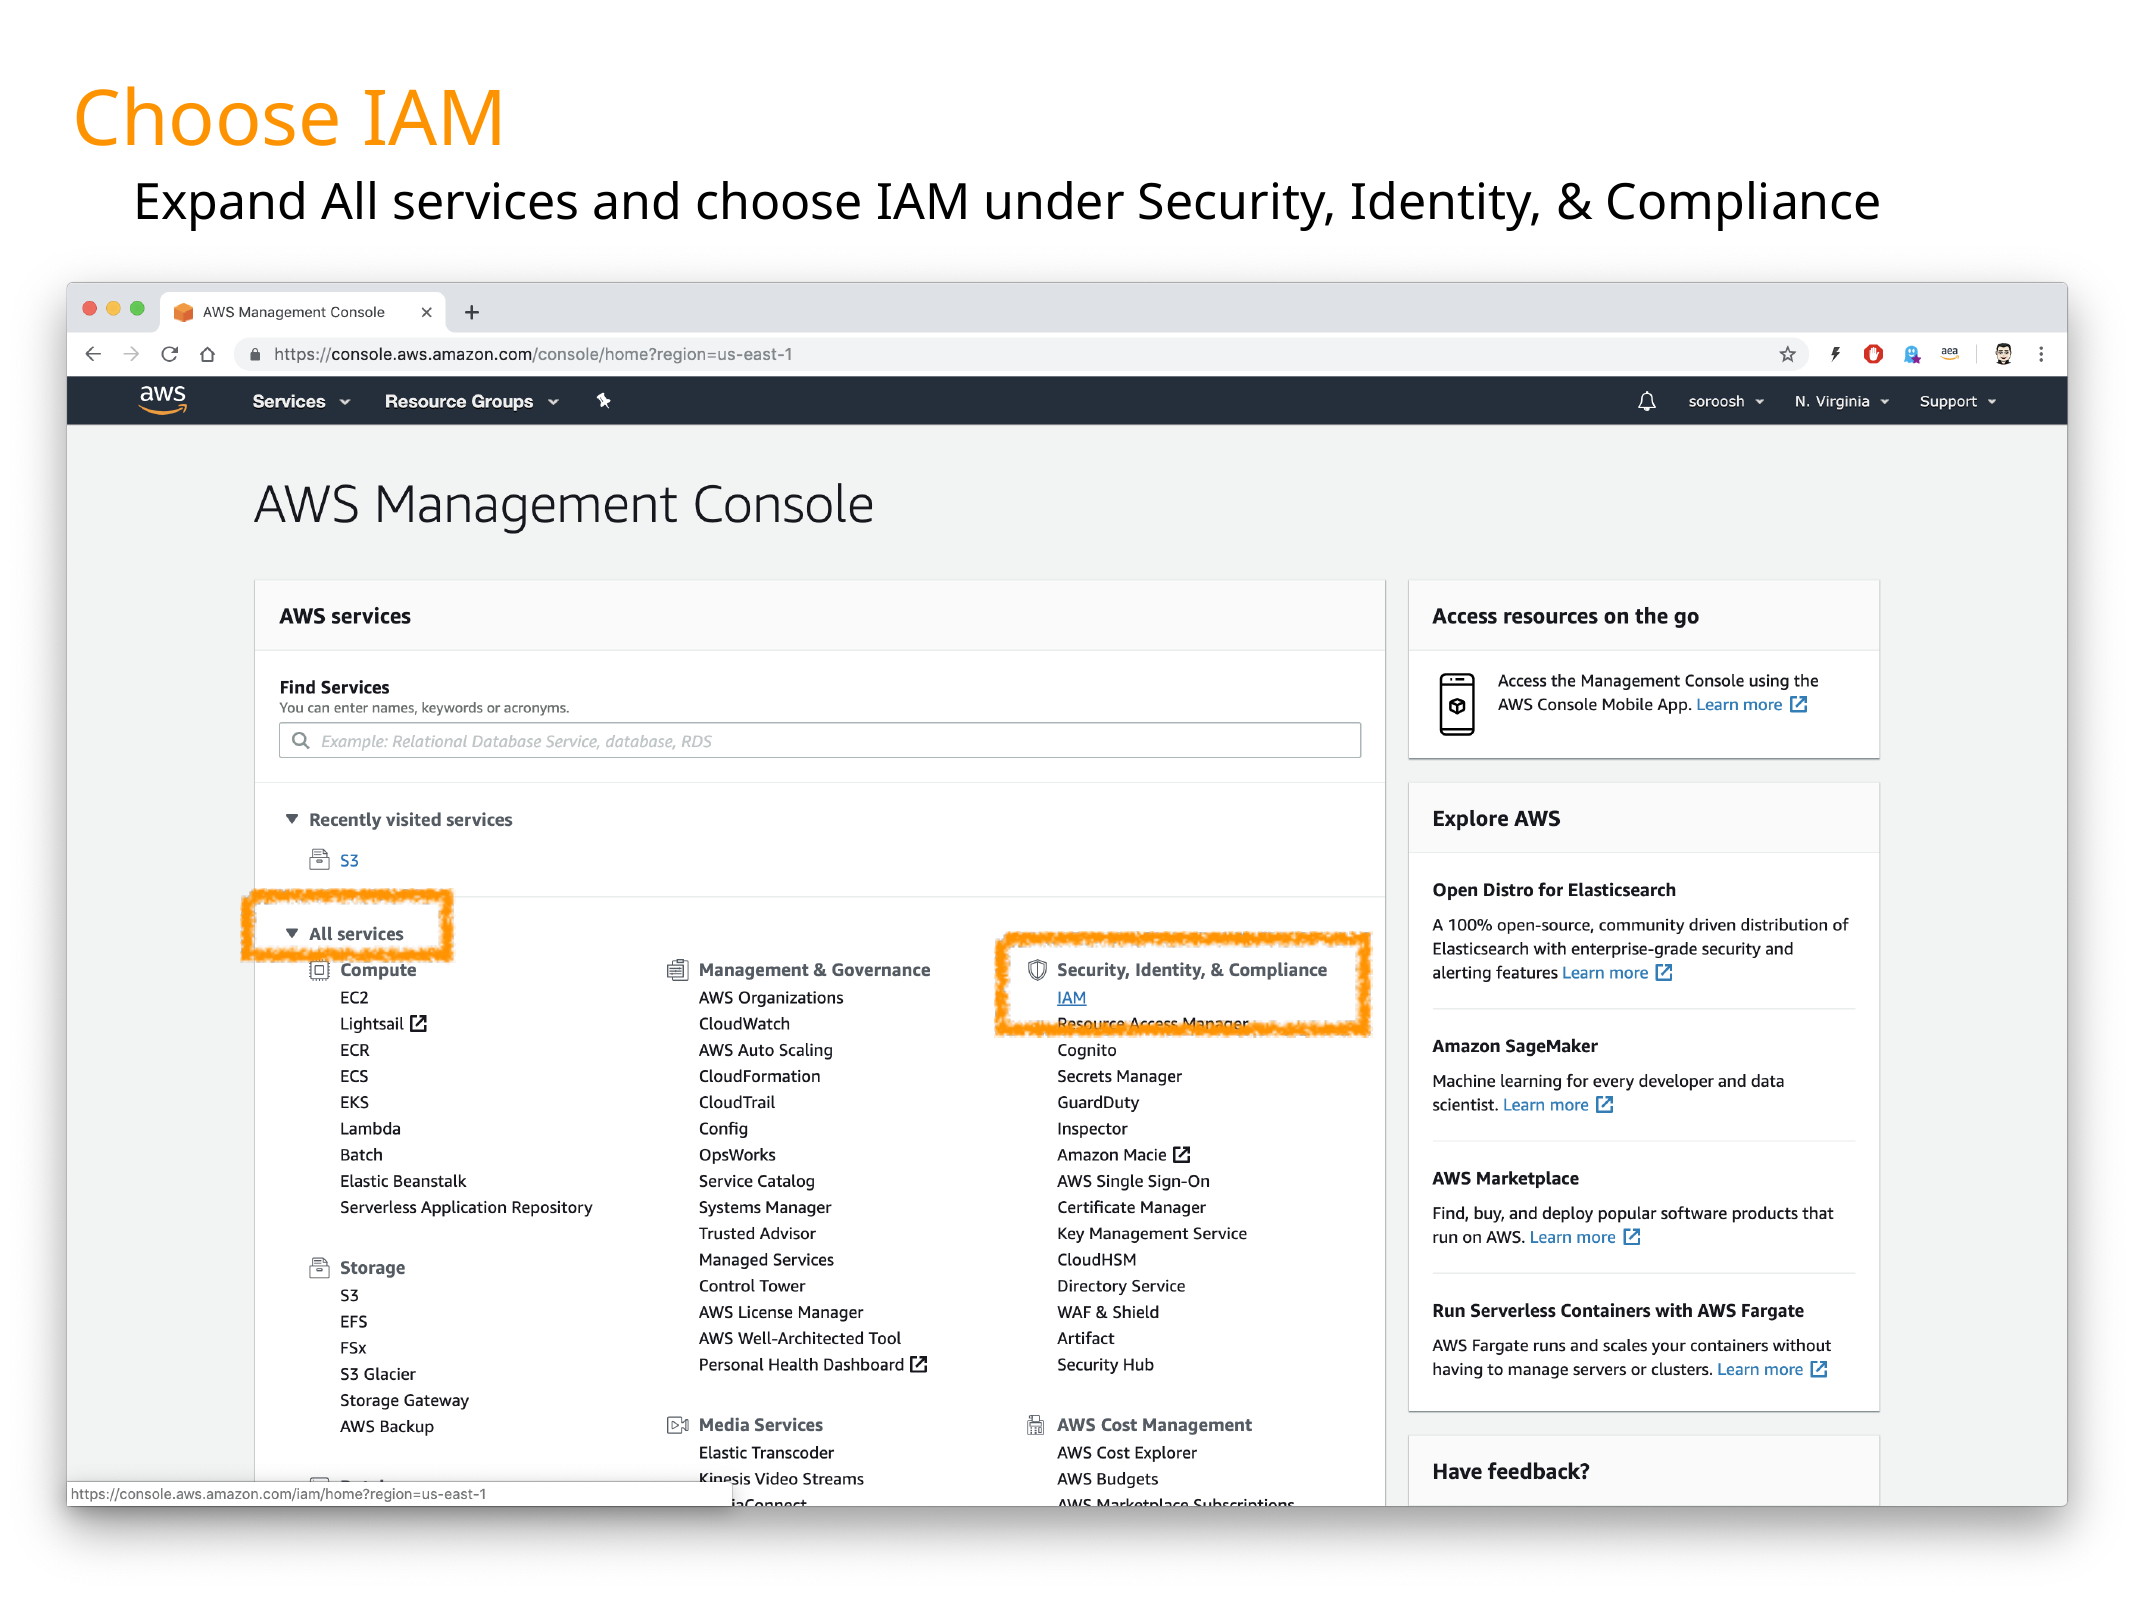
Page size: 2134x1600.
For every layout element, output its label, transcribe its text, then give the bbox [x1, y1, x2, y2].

picture [0, 237, 2134, 1594]
text_box Expand All services and choose IAM under Security, Identity, & Compliance [125, 161, 1892, 237]
text_box Choose IAM [64, 59, 516, 170]
